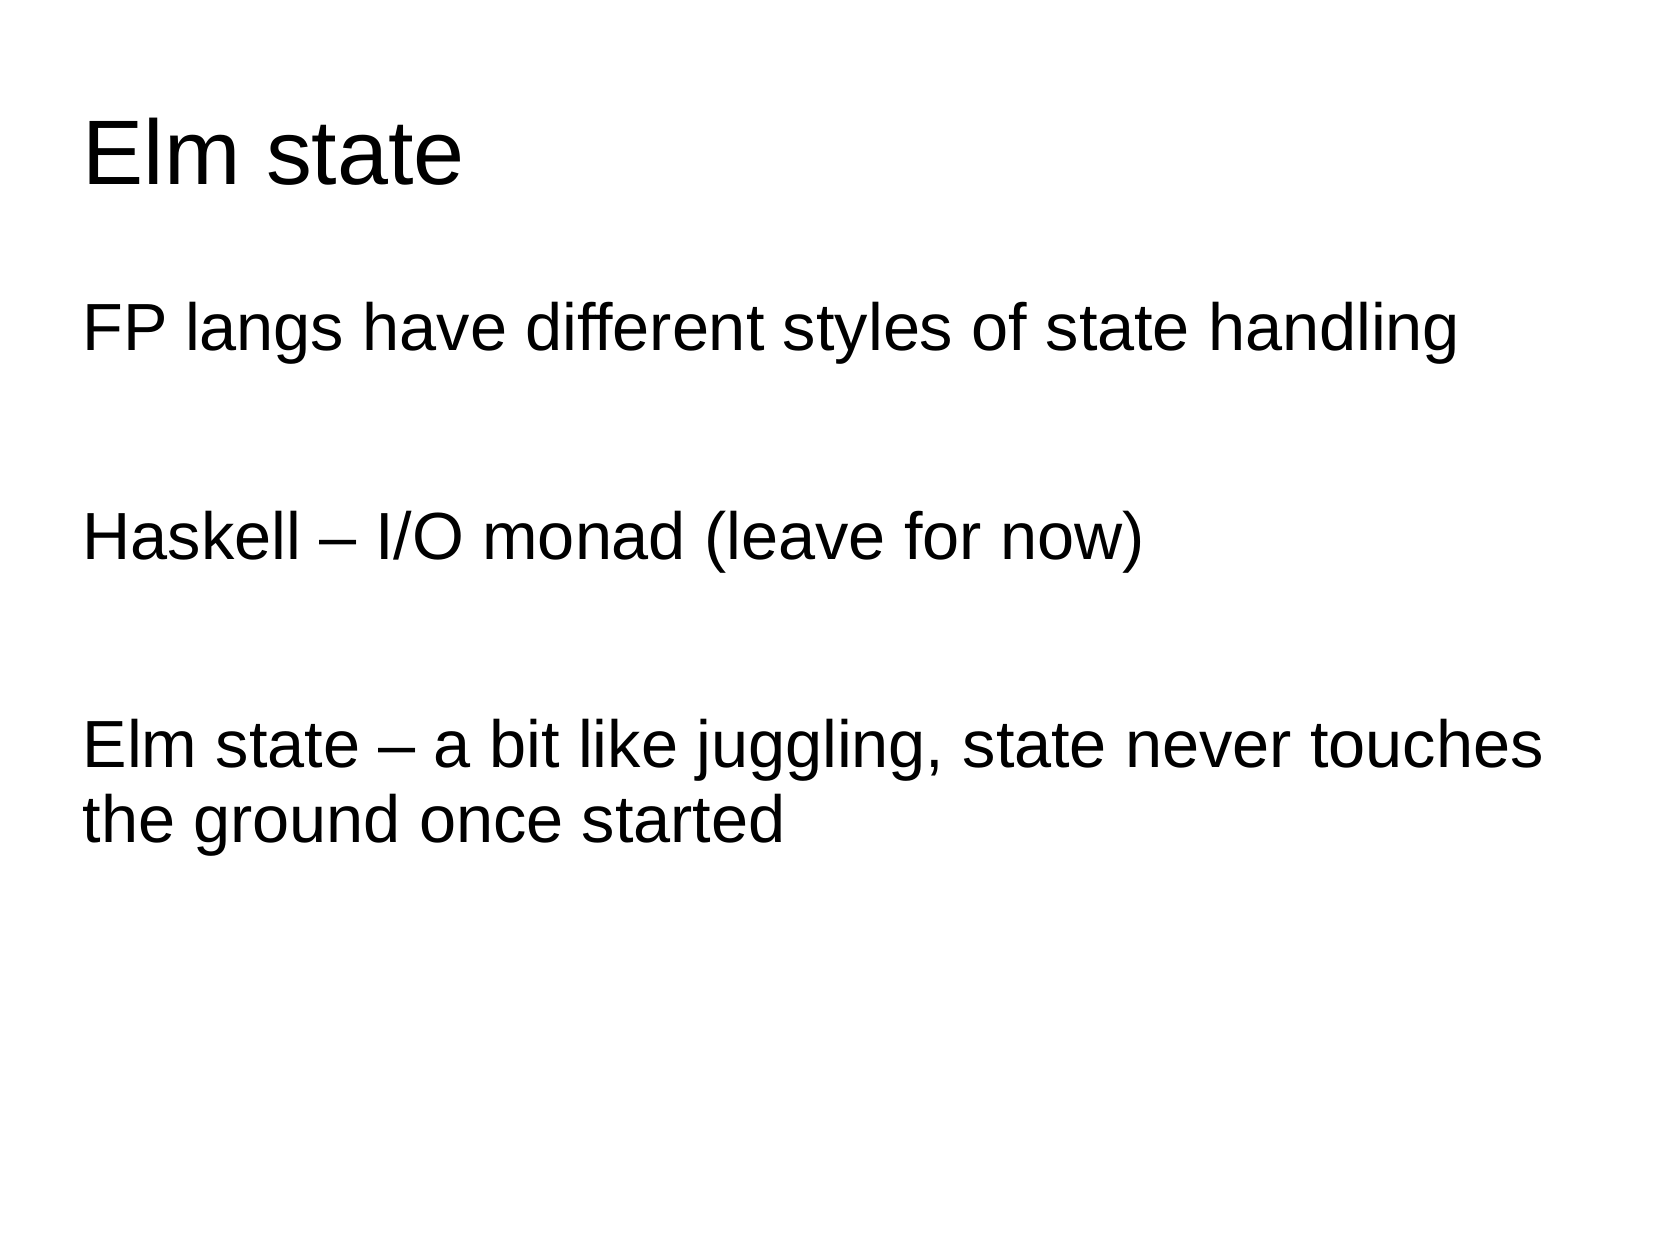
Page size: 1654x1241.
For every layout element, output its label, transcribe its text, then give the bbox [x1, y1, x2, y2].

list FP langs have different styles of state handling Haskell – I/O monad (leave for now) Elm state – a bit like juggling, state never touches the ground once started [82, 290, 1571, 1010]
title Elm state [82, 49, 1571, 257]
